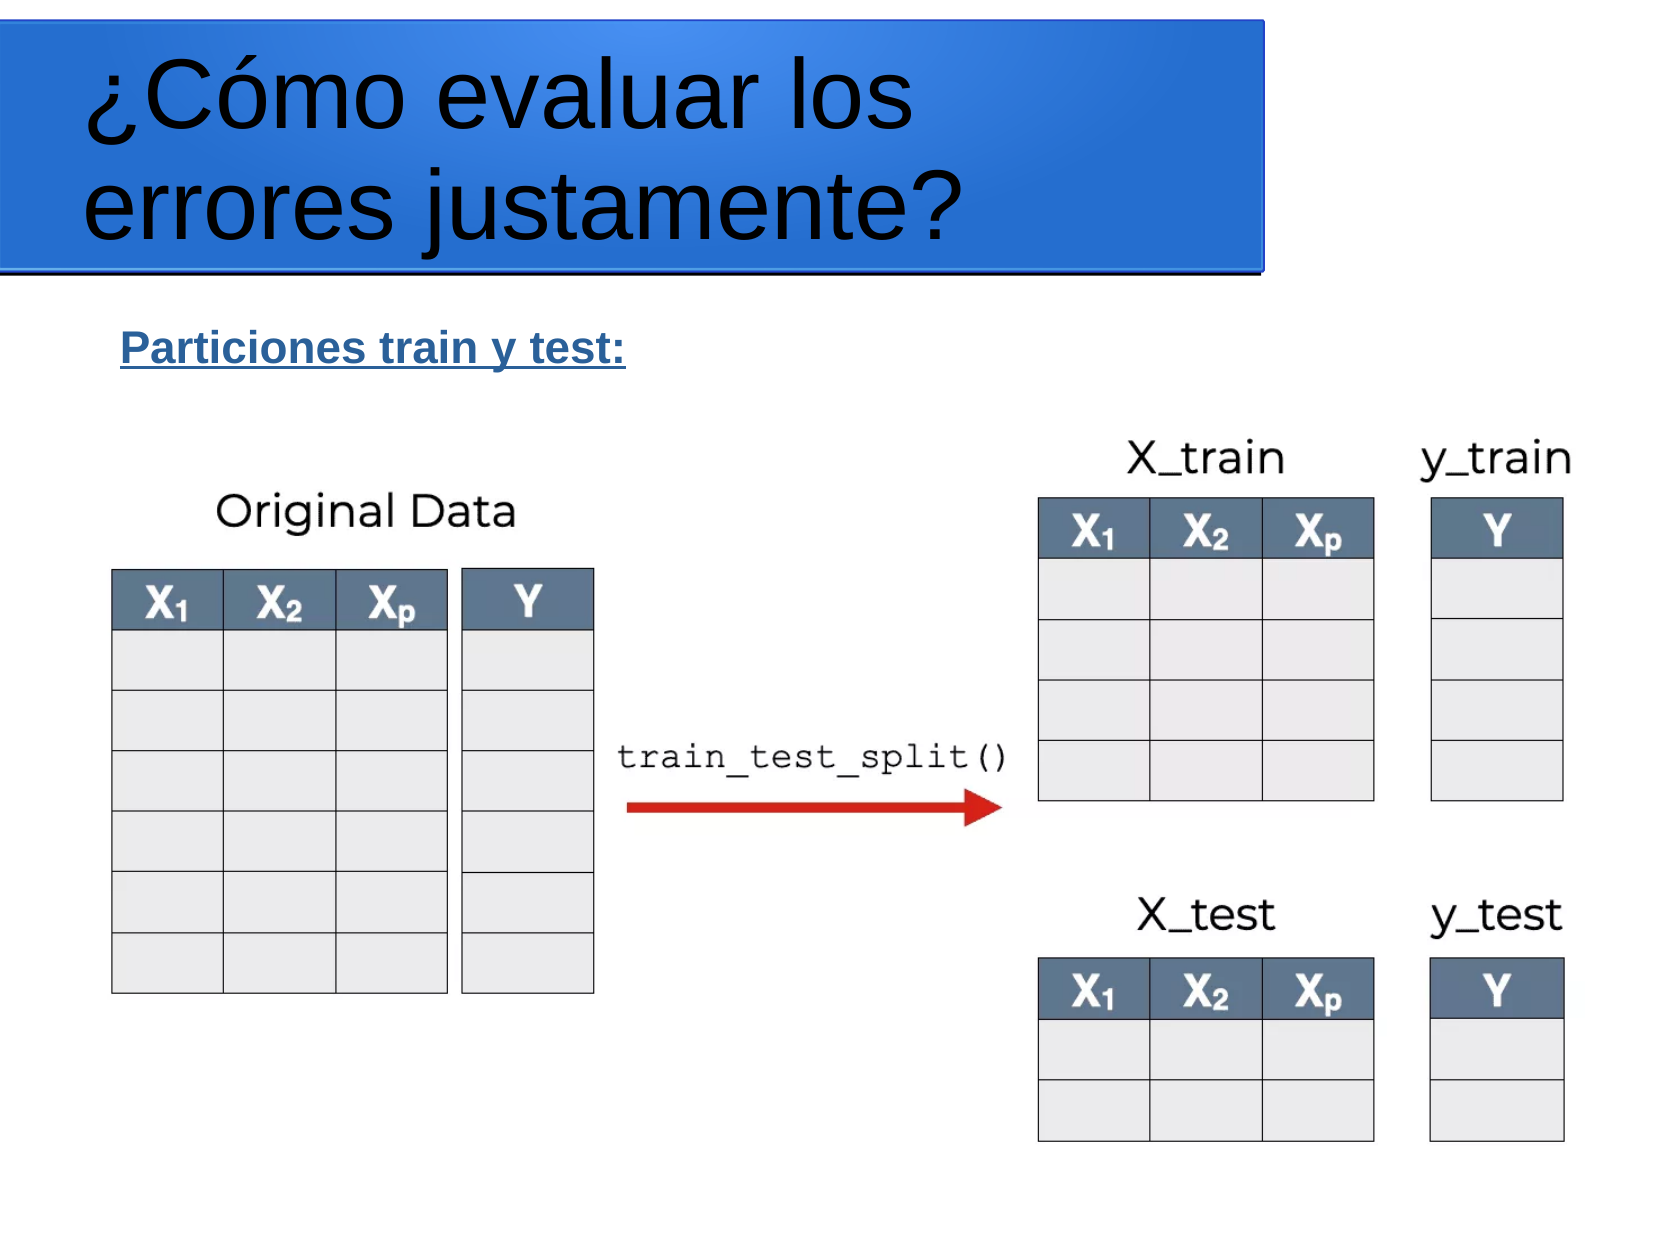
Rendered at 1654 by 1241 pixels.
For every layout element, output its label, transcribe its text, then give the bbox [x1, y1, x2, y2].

title ¿Cómo evaluar los errores justamente? [82, 38, 1235, 261]
picture [90, 380, 1585, 1201]
text_box Particiones train y test: [105, 315, 706, 433]
